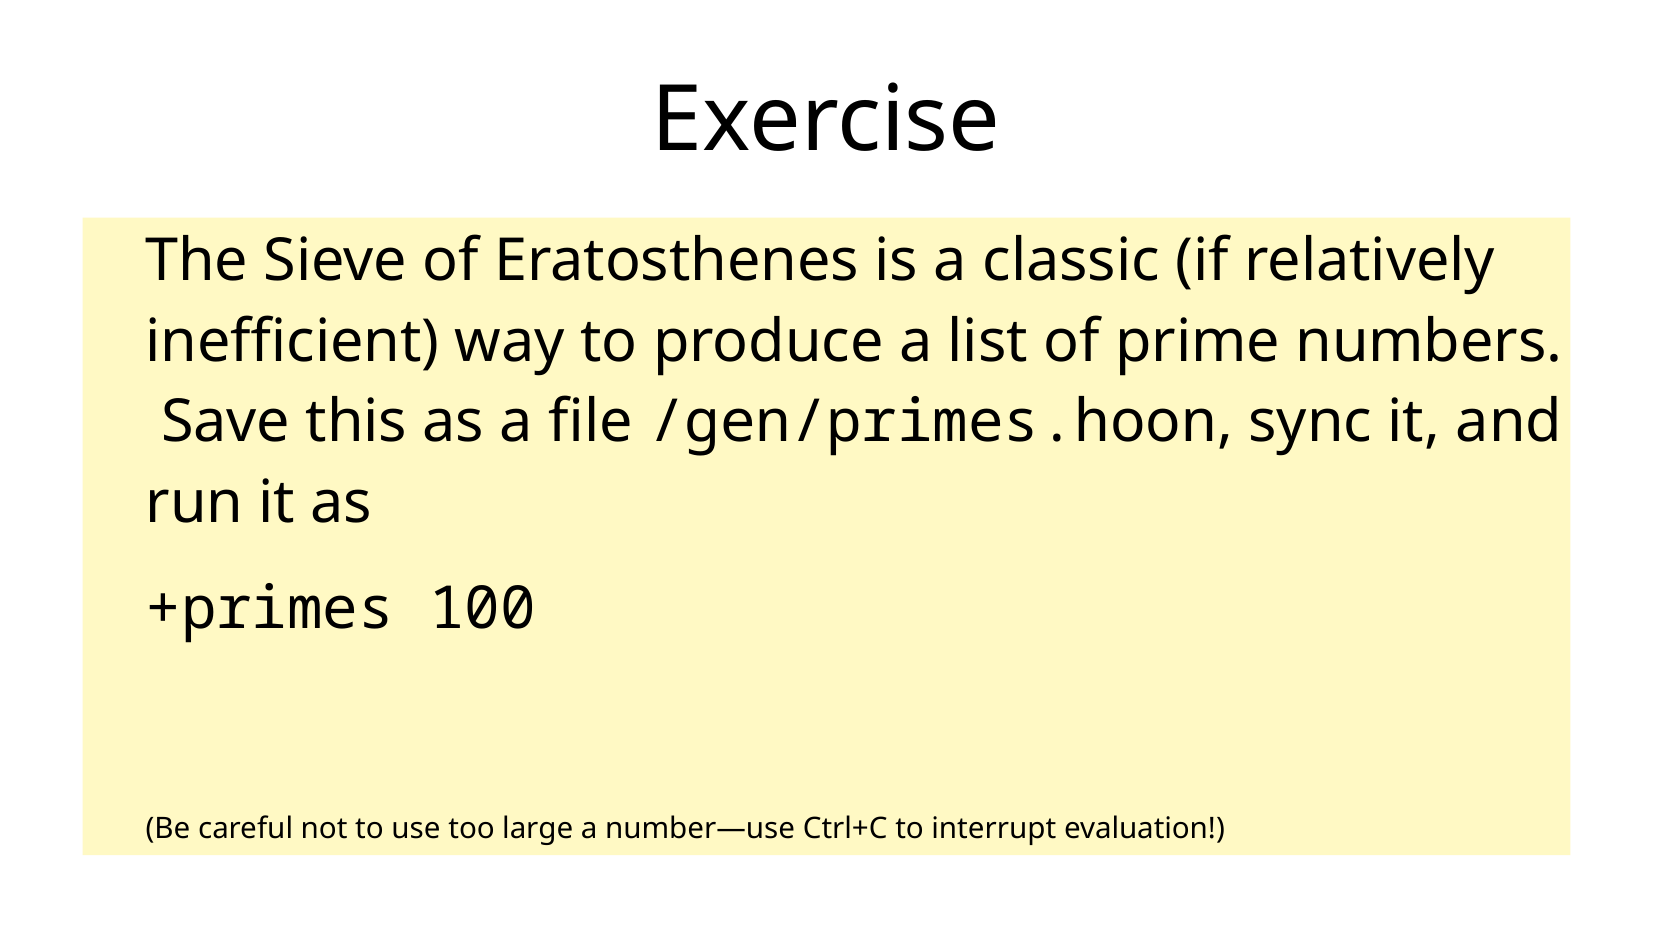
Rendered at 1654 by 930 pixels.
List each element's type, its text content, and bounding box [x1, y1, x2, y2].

title Exercise [82, 37, 1571, 193]
list The Sieve of Eratosthenes is a classic (if relatively inefficient) way to produce a list of prime numbers. Save this as a file /gen/primes.hoon, sync it, and run it as +primes 100 (Be careful not to use too large a number—use Ctrl+C to interrupt evaluation!) [82, 217, 1571, 856]
